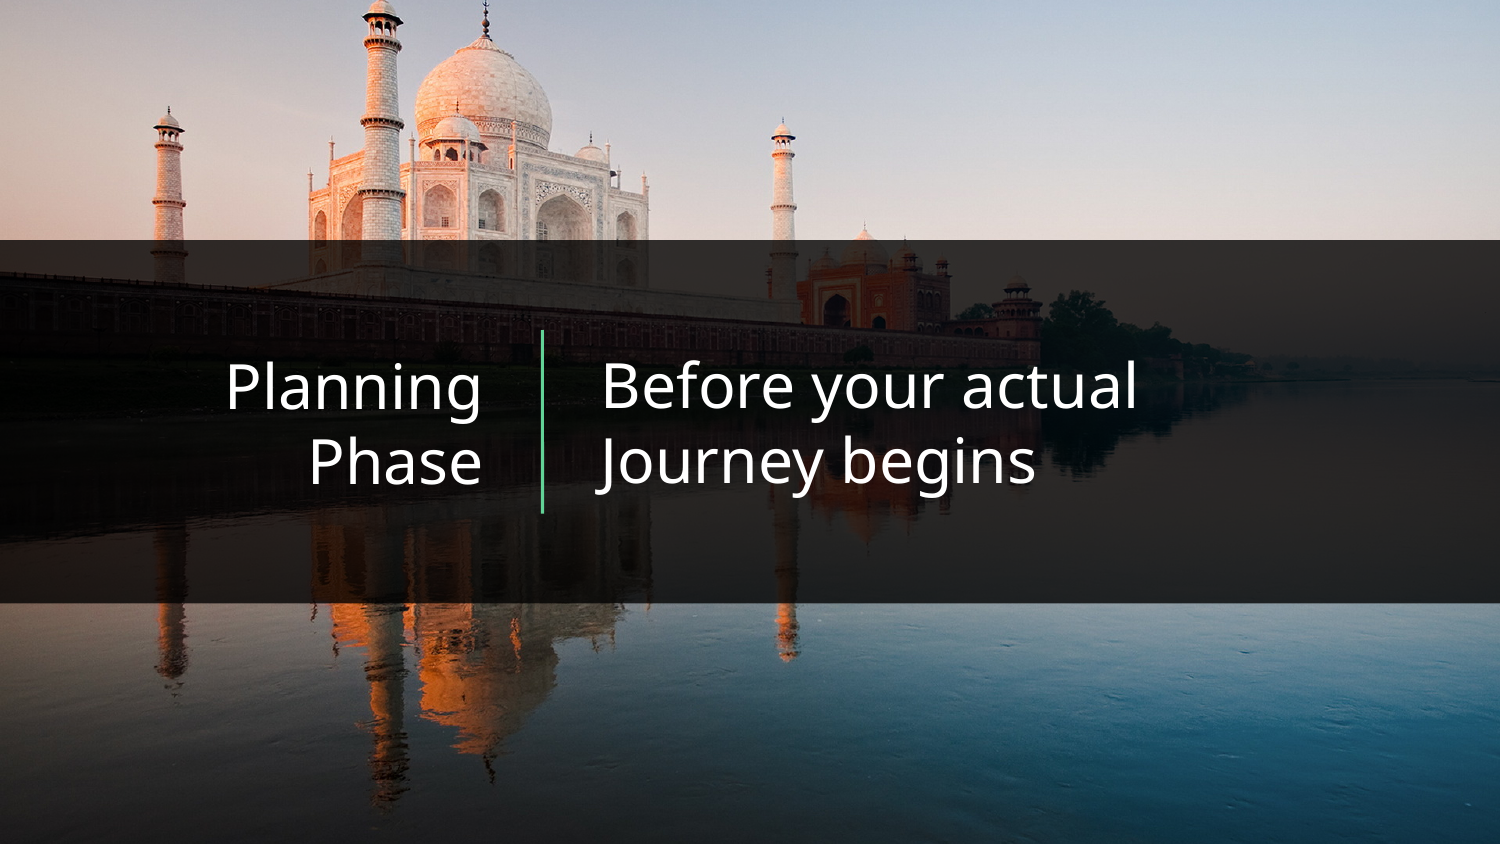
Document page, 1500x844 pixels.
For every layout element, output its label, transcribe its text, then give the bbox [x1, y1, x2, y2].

title Planning Phase [80, 330, 500, 514]
text_box [0, 240, 1500, 604]
picture [0, 0, 1500, 240]
list Before your actual Journey begins [585, 294, 1393, 548]
picture [0, 604, 1500, 844]
